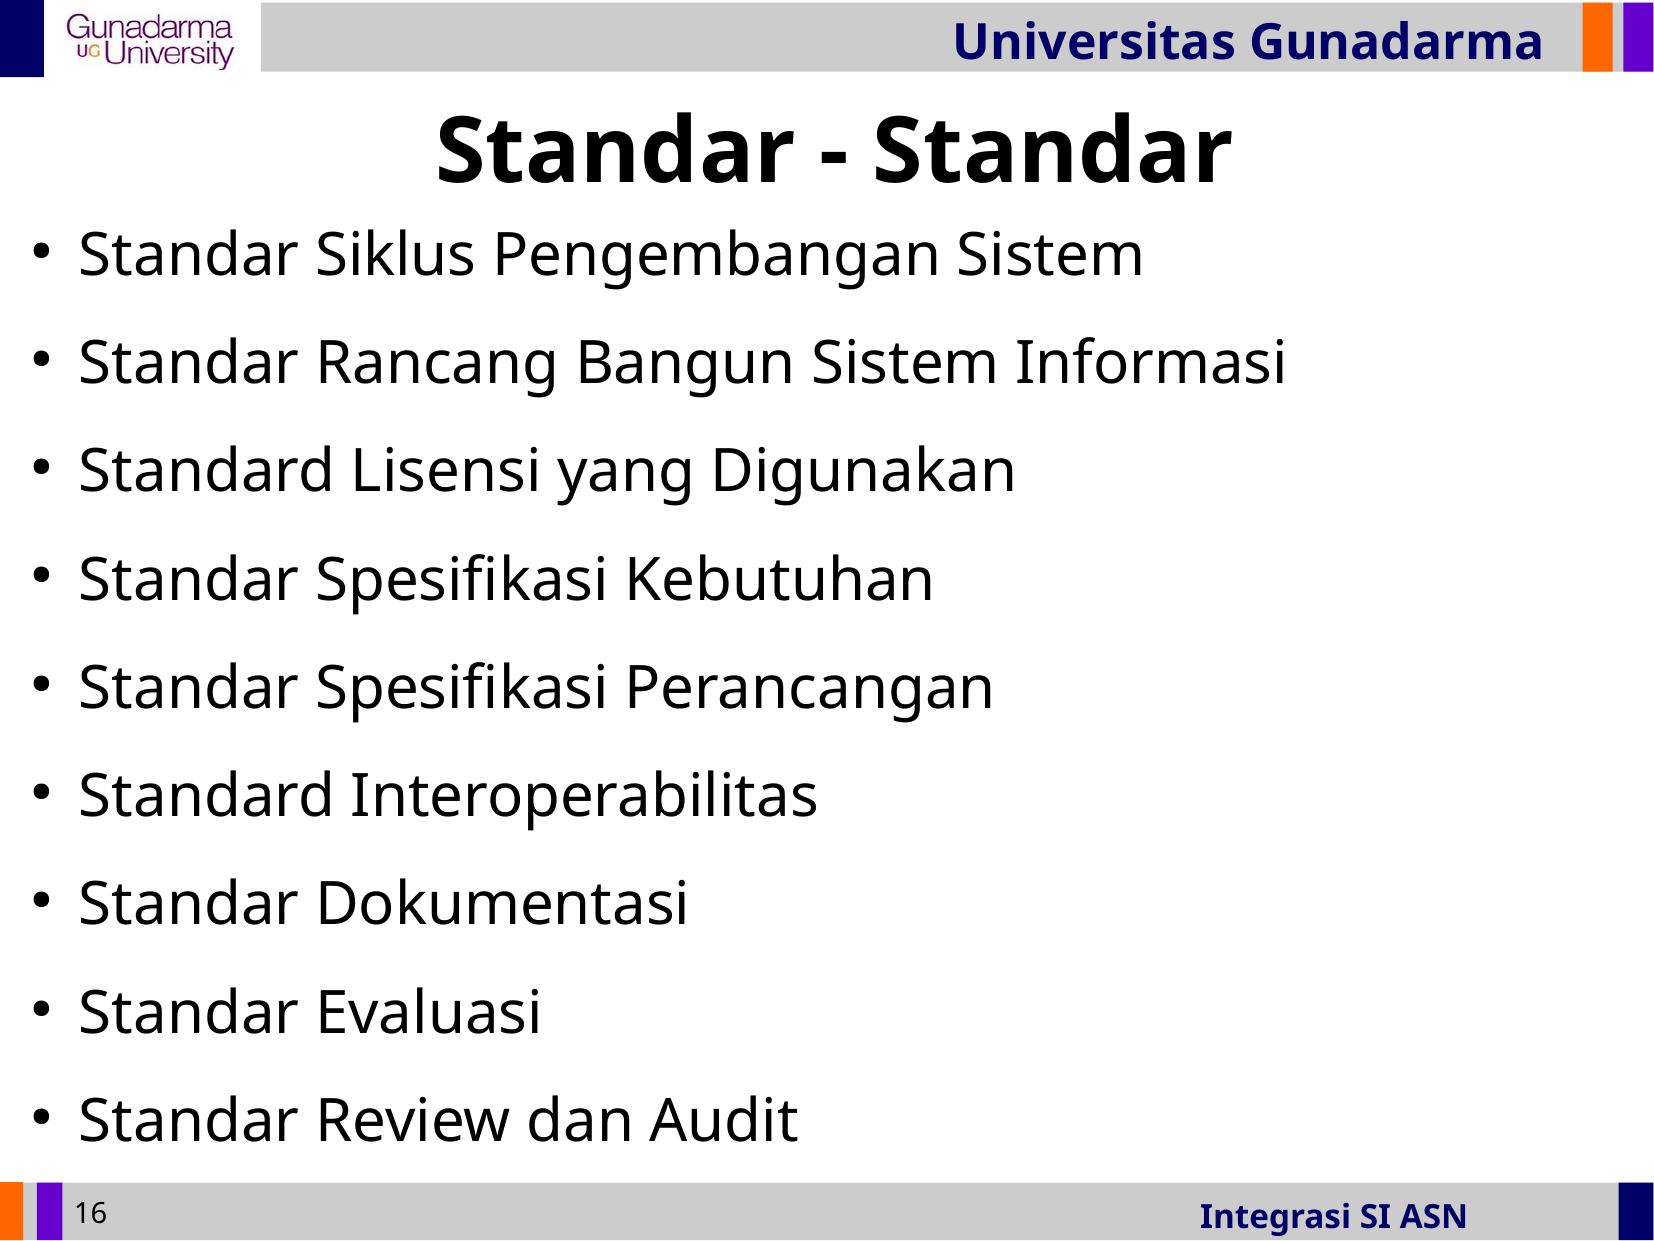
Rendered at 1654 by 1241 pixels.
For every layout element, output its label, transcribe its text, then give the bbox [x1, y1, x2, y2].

title Standar - Standar [78, 84, 1592, 210]
list Standar Siklus Pengembangan Sistem Standar Rancang Bangun Sistem Informasi Standard Lisensi yang Digunakan Standar Spesifikasi Kebutuhan Standar Spesifikasi Perancangan Standard Interoperabilitas Standar Dokumentasi Standar Evaluasi Standar Review dan Audit [14, 210, 1630, 1171]
picture [65, 0, 235, 70]
